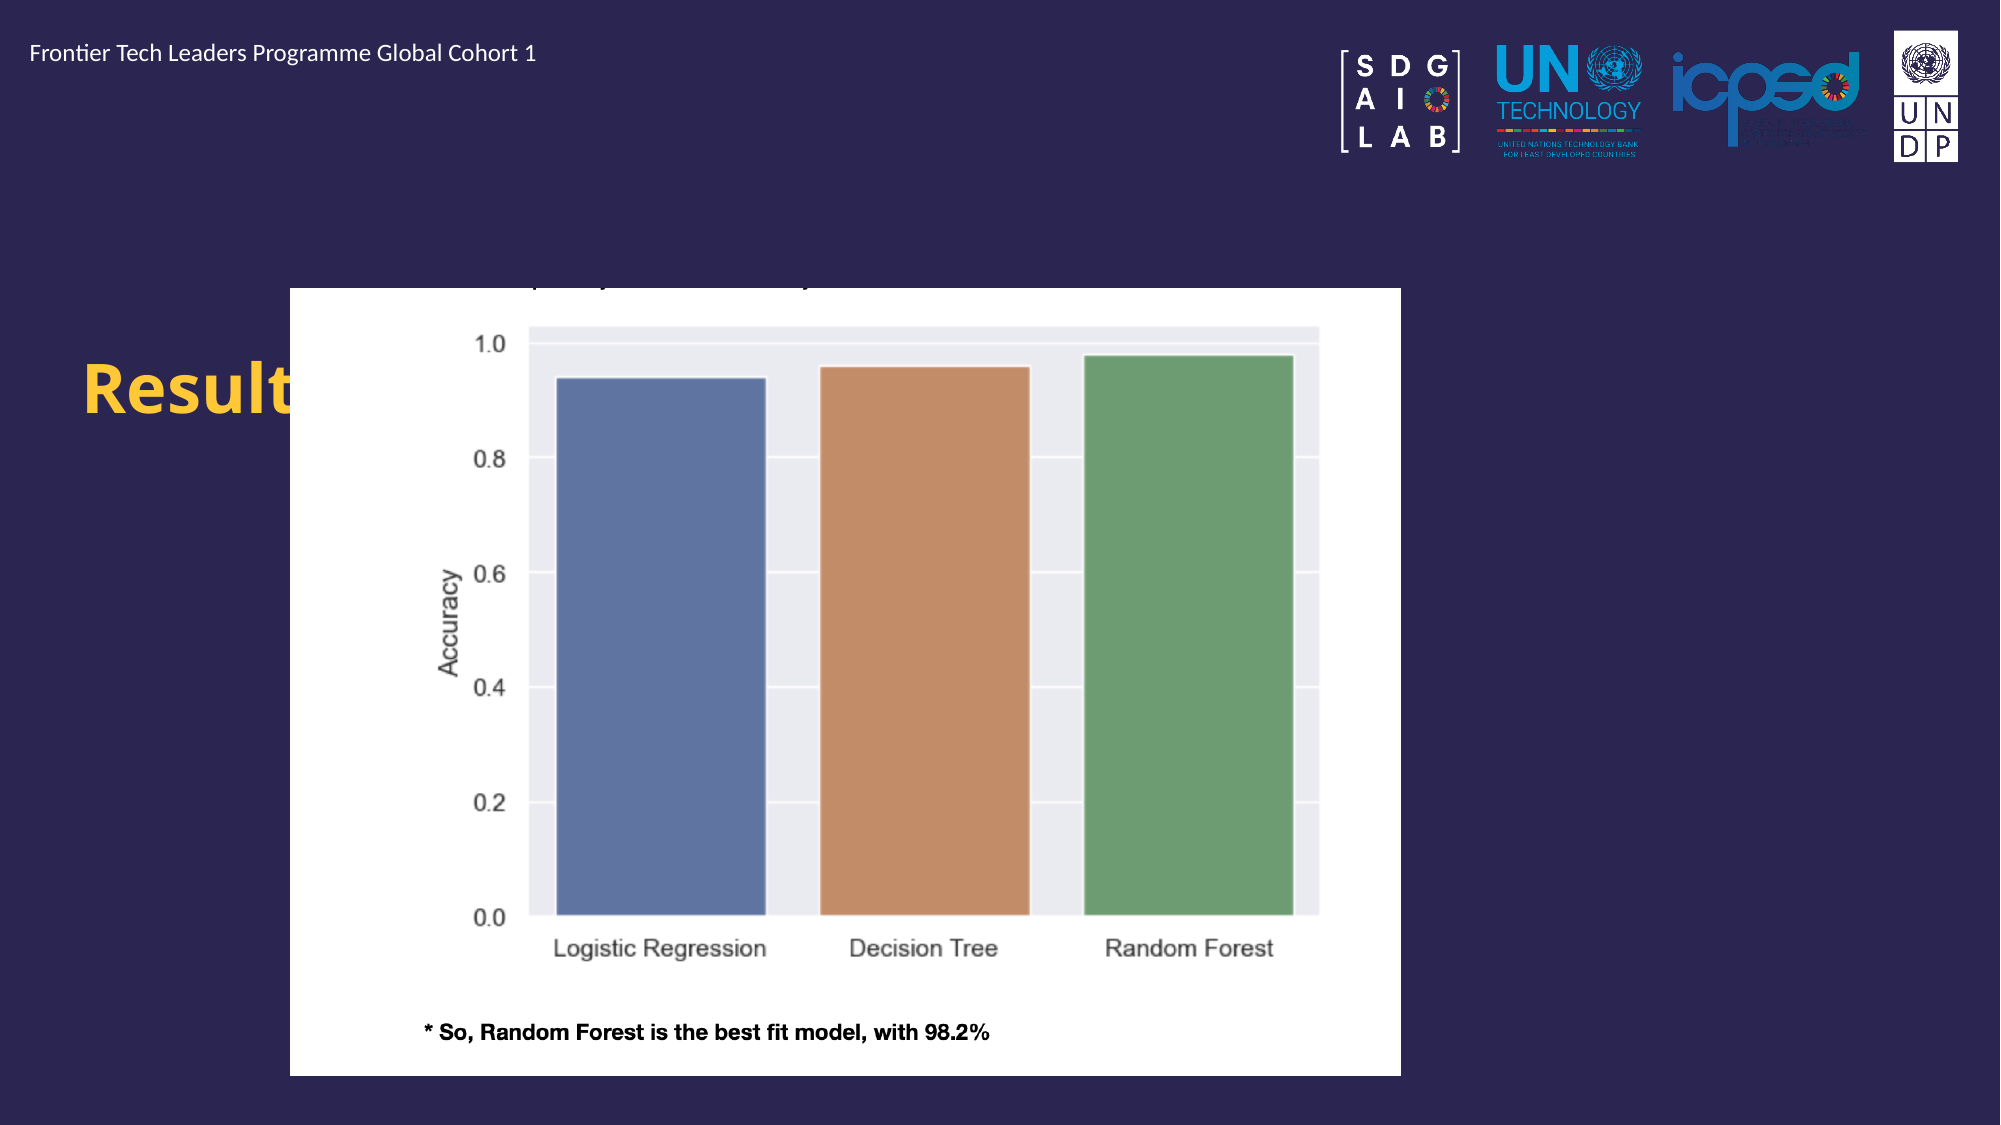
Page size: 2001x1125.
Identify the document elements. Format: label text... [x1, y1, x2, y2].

picture [290, 288, 1401, 1076]
title Results [66, 198, 1792, 667]
text_box Frontier Tech Leaders Programme Global Cohort 1 [14, 29, 846, 75]
